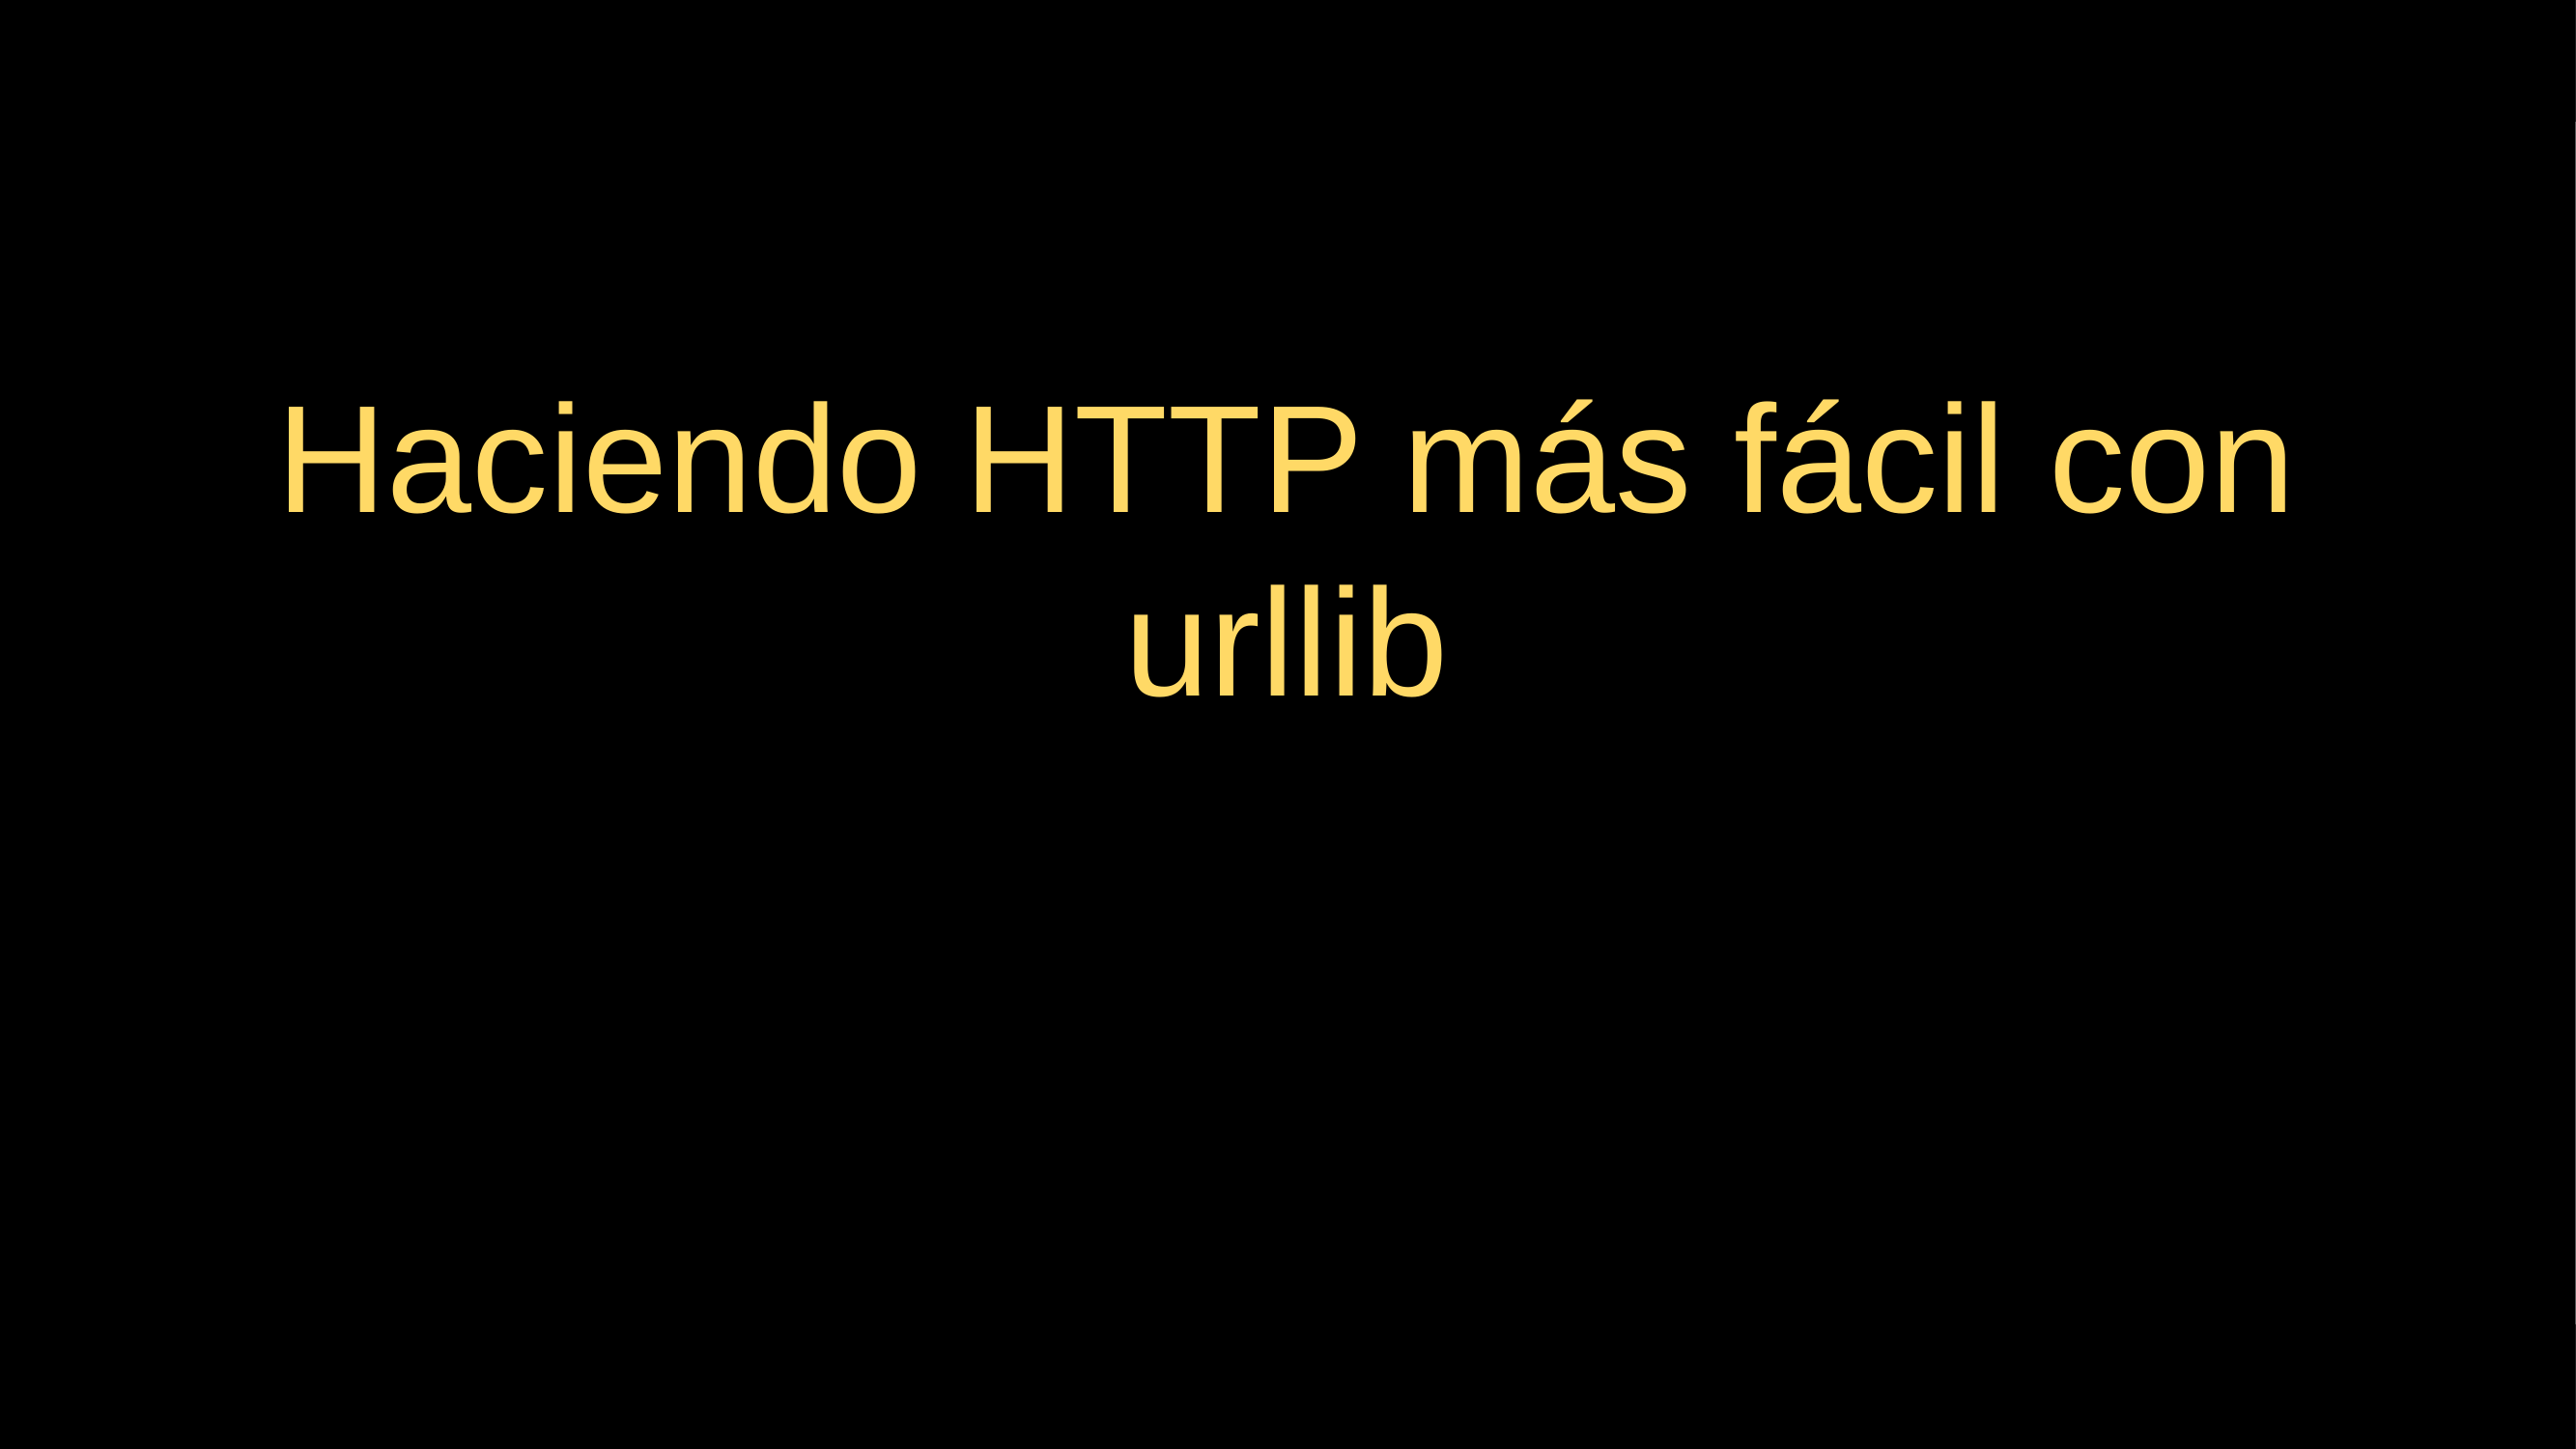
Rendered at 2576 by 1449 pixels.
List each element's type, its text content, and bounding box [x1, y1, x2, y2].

title Haciendo HTTP más fácil con urllib [183, 243, 2391, 733]
